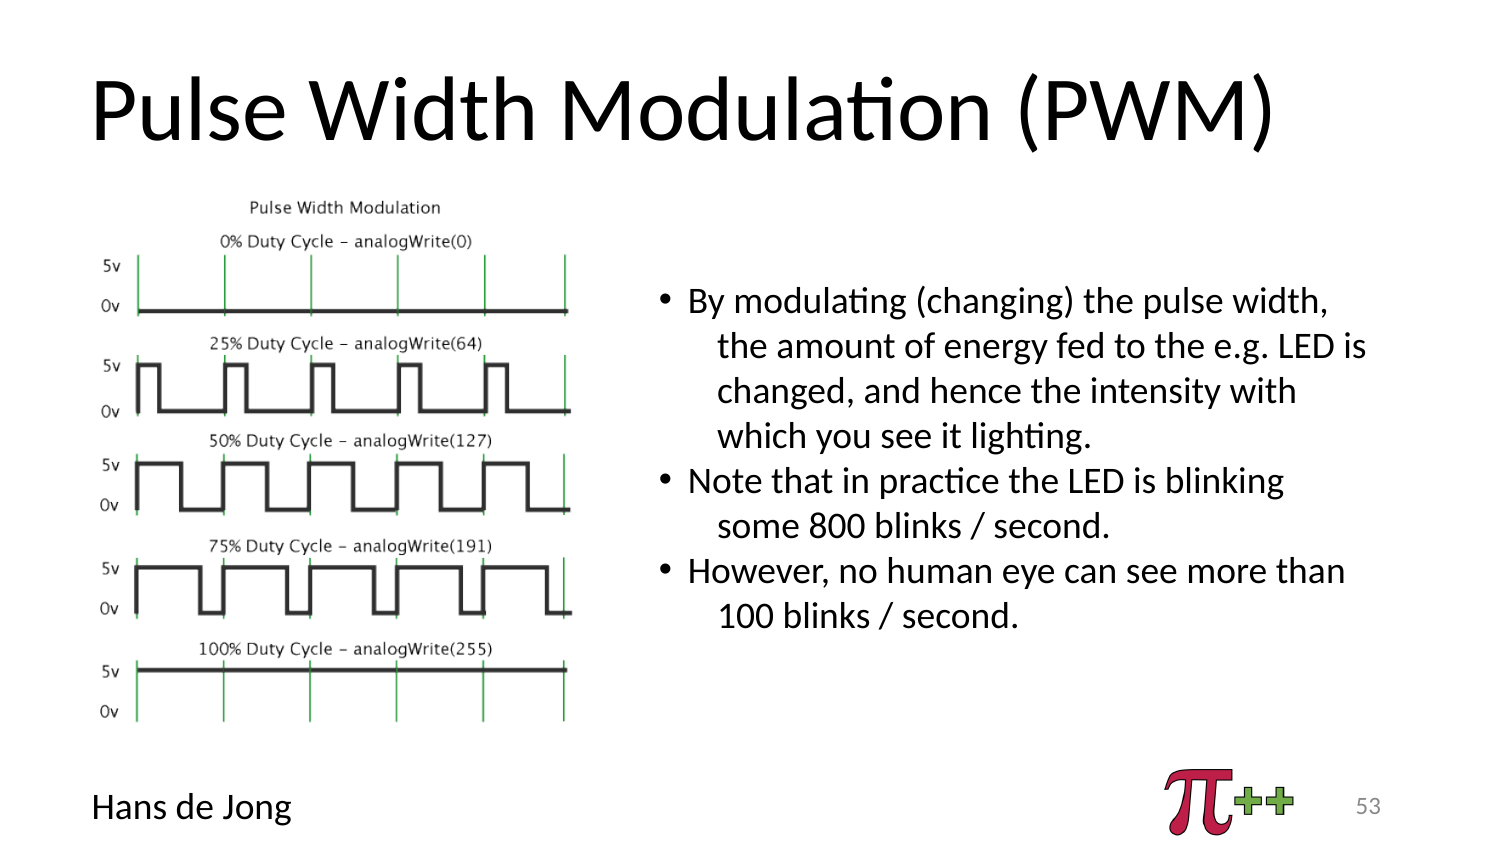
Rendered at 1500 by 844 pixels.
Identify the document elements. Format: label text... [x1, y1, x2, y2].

text_box 53 [1340, 782, 1426, 827]
text_box By modulating (changing) the pulse width, the amount of energy fed to the e.g. LED is changed, and hence the intensity with which you see it lighting. Note that in practice the LED is blinking some 800 blinks / second. However, no human eye can see more than 100 blinks / second. [643, 268, 1388, 647]
picture [100, 197, 586, 729]
title Pulse Width Modulation (PWM) [75, 33, 1426, 175]
